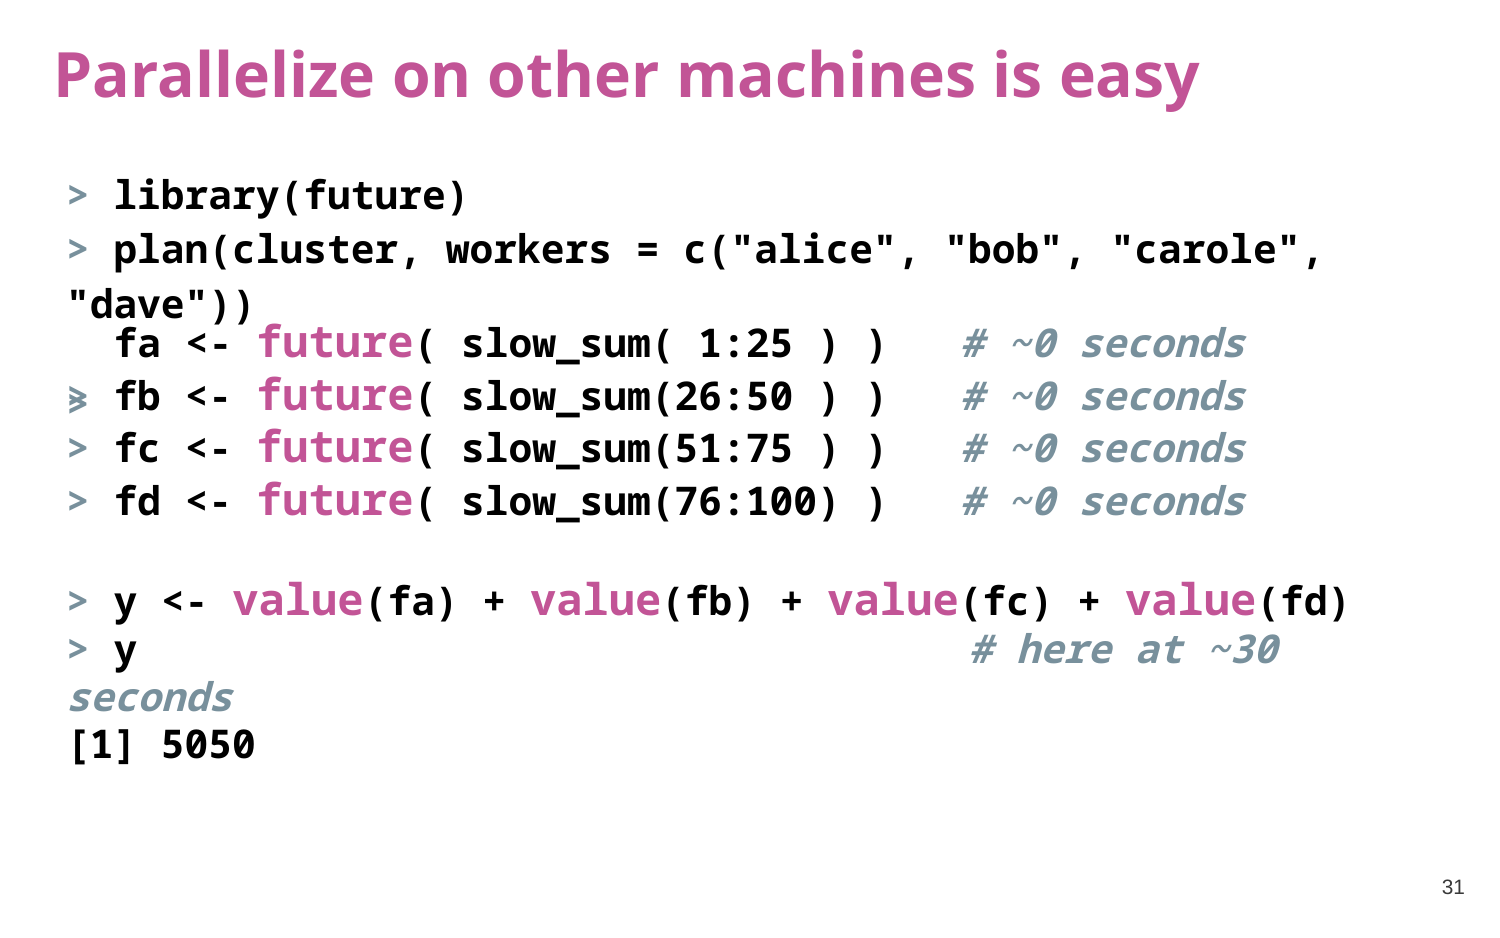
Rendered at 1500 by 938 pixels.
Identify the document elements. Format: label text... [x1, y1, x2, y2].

list fa <- future( slow_sum( 1:25 ) ) # ~0 seconds > fb <- future( slow_sum(26:50 ) ) # ~0 seconds > fc <- future( slow_sum(51:75 ) ) # ~0 seconds > fd <- future( slow_sum(76:100) ) # ~0 seconds > y <- value(fa) + value(fb) + value(fc) + value(fd) > y # here at ~30 seconds [1] 5050 [51, 299, 1449, 566]
list > library(future) > plan(cluster, workers = c("alice", "bob", "carole", "dave")) > [51, 566, 1449, 850]
slide_number <number> [1389, 849, 1480, 922]
list > library(future) > plan(cluster, workers = c("alice", "bob", "carole", "dave")) > [51, 147, 1449, 299]
title Parallelize on other machines is easy [38, 20, 1463, 136]
